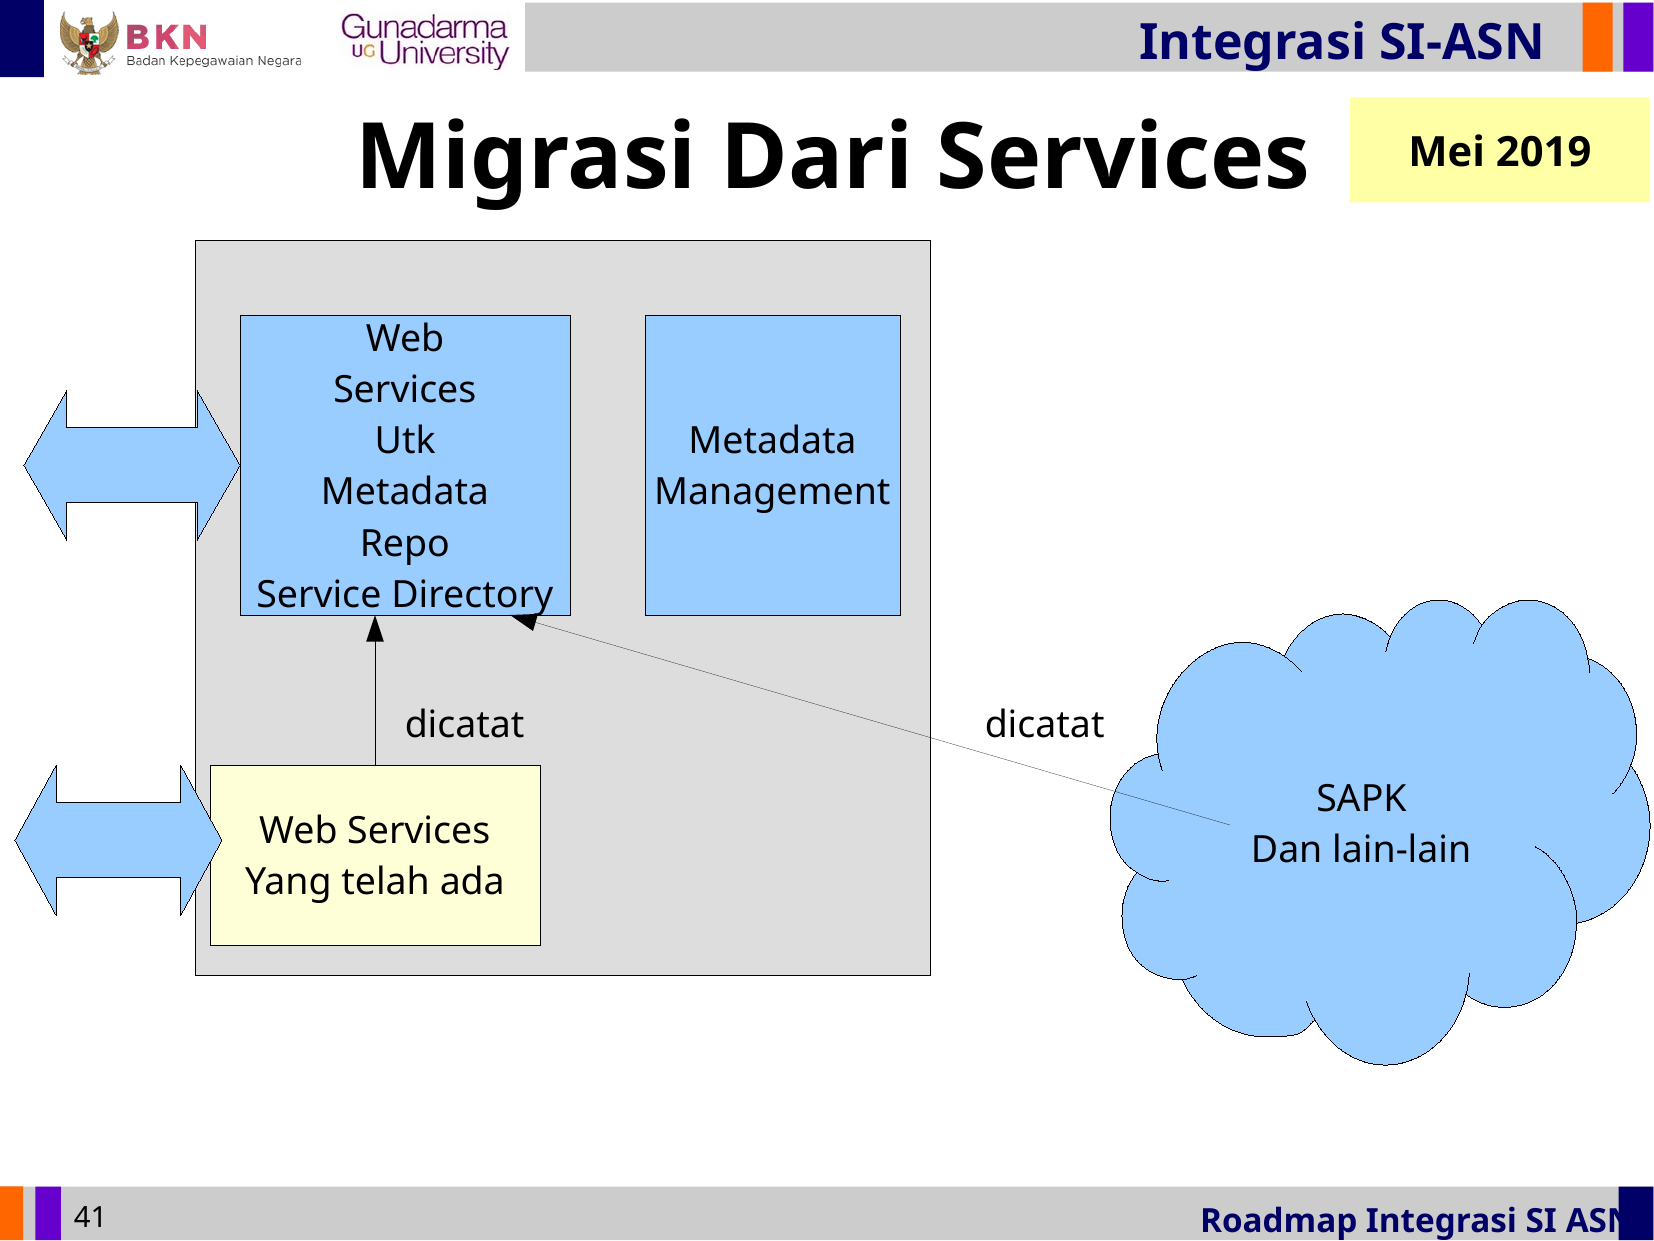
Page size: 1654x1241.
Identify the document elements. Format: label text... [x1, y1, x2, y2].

title Migrasi Dari Services [77, 90, 1591, 217]
picture [340, 0, 510, 70]
text_box Web Services Utk Metadata Repo Service Directory [240, 315, 571, 616]
text_box dicatat [390, 690, 560, 750]
text_box Web Services Yang telah ada [210, 765, 541, 946]
text_box dicatat [970, 690, 1141, 750]
text_box Mei 2019 [1350, 97, 1651, 203]
text_box SAPK Dan lain-lain [1110, 600, 1651, 1066]
picture [60, 11, 301, 75]
text_box [14, 240, 931, 976]
text_box Metadata Management [645, 315, 901, 616]
